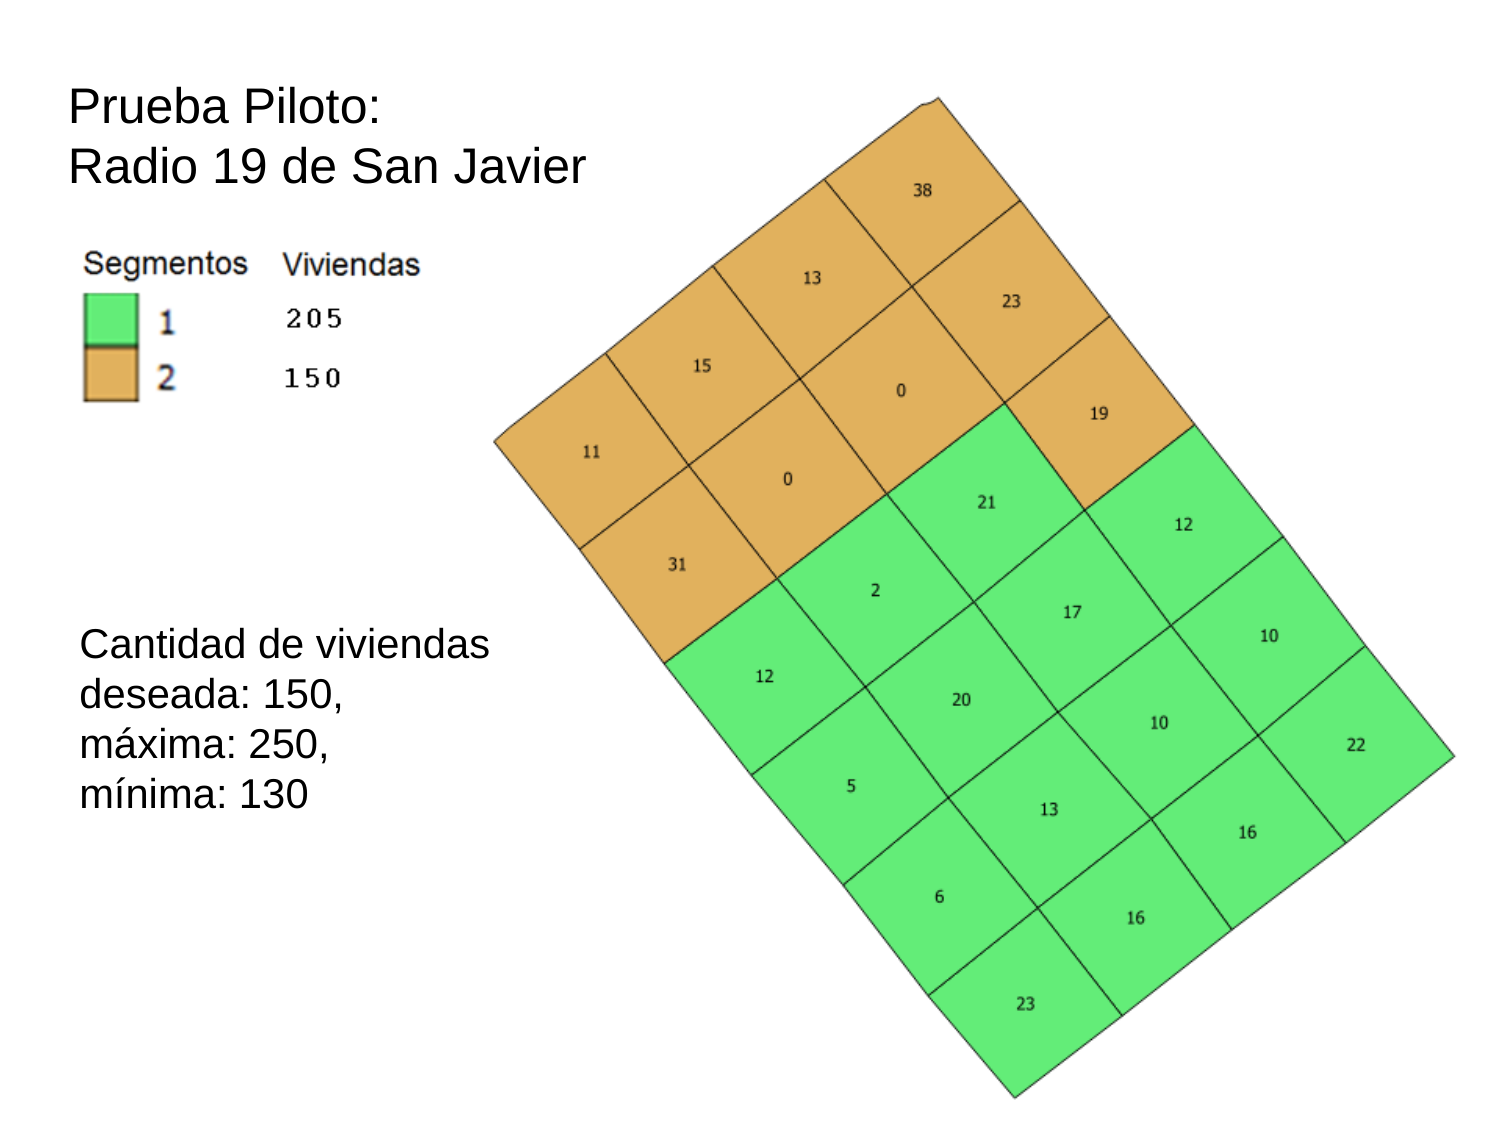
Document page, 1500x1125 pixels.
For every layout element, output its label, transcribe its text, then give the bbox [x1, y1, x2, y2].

picture [478, 90, 1471, 1125]
text_box Cantidad de viviendas deseada: 150, máxima: 250, mínima: 130 [64, 609, 506, 826]
text_box Prueba Piloto: Radio 19 de San Javier [53, 66, 774, 202]
picture [76, 243, 454, 433]
